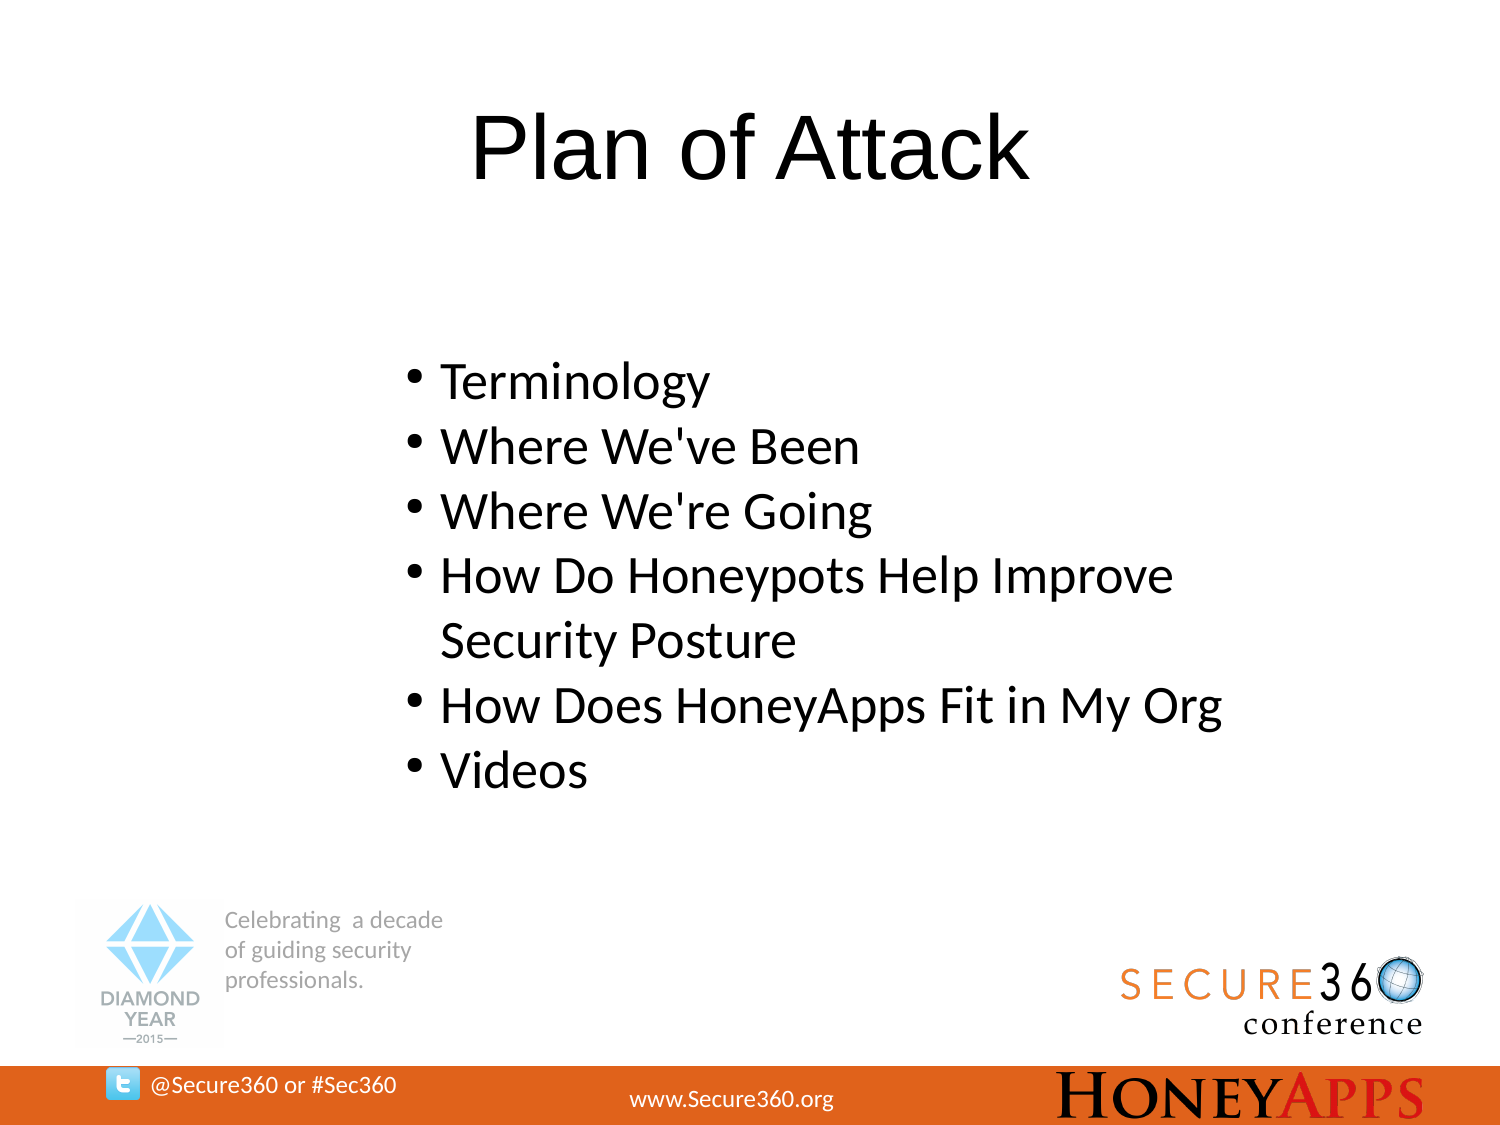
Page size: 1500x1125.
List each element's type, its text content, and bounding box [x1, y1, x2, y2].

text_box Plan of Attack [112, 90, 1388, 197]
text_box Terminology Where We've Been Where We're Going How Do Honeypots Help Improve Security Posture How Does HoneyApps Fit in My Org Videos [404, 345, 1305, 706]
picture [1004, 956, 1486, 1125]
picture [75, 899, 224, 1048]
picture [106, 1067, 140, 1100]
